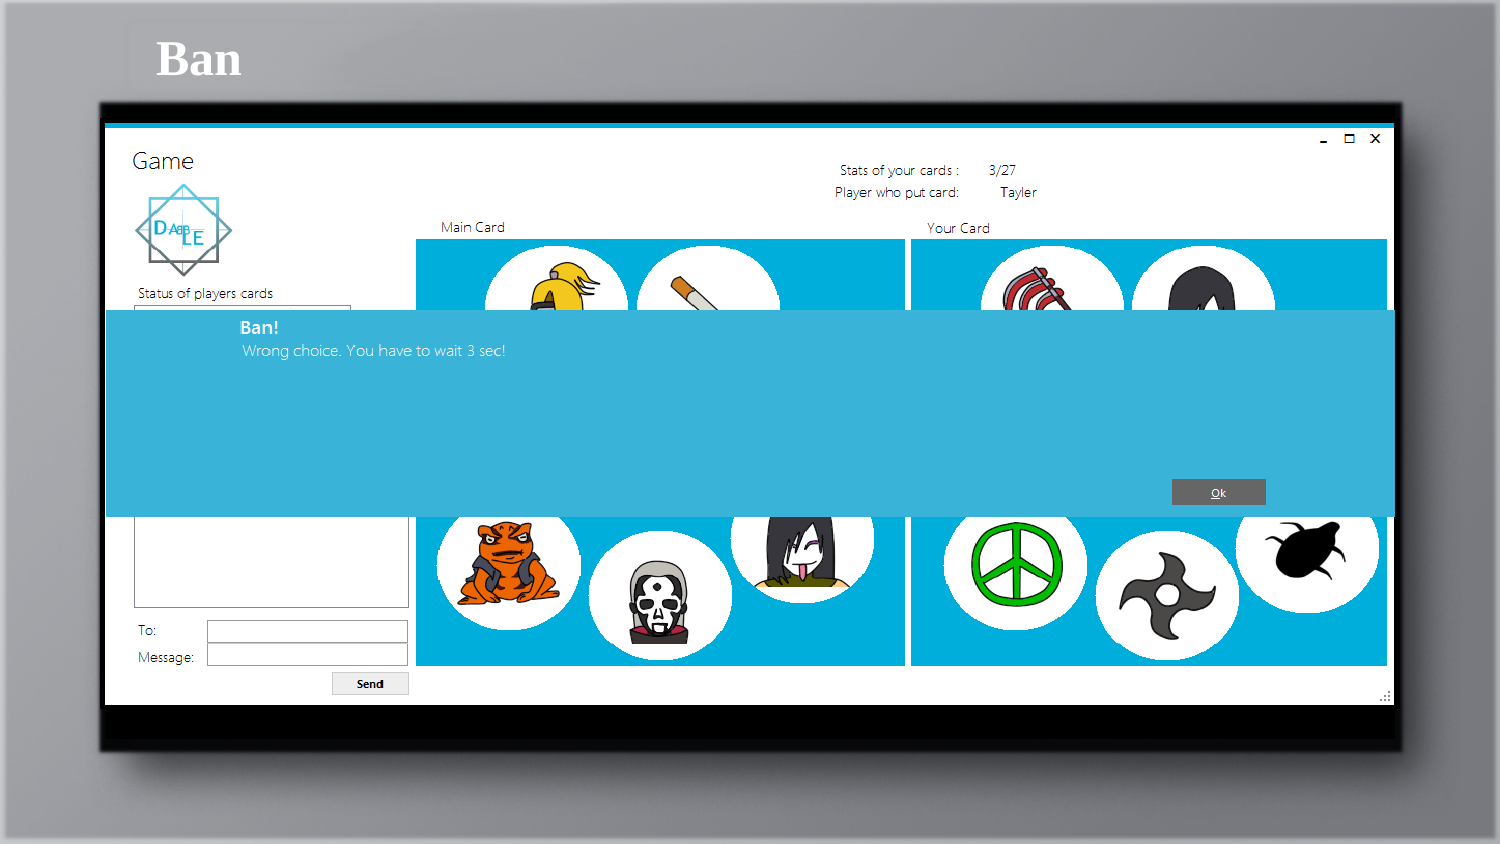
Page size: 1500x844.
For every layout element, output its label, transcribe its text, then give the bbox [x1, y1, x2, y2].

picture [0, 0, 1500, 844]
text_box Ban [141, 23, 1382, 118]
